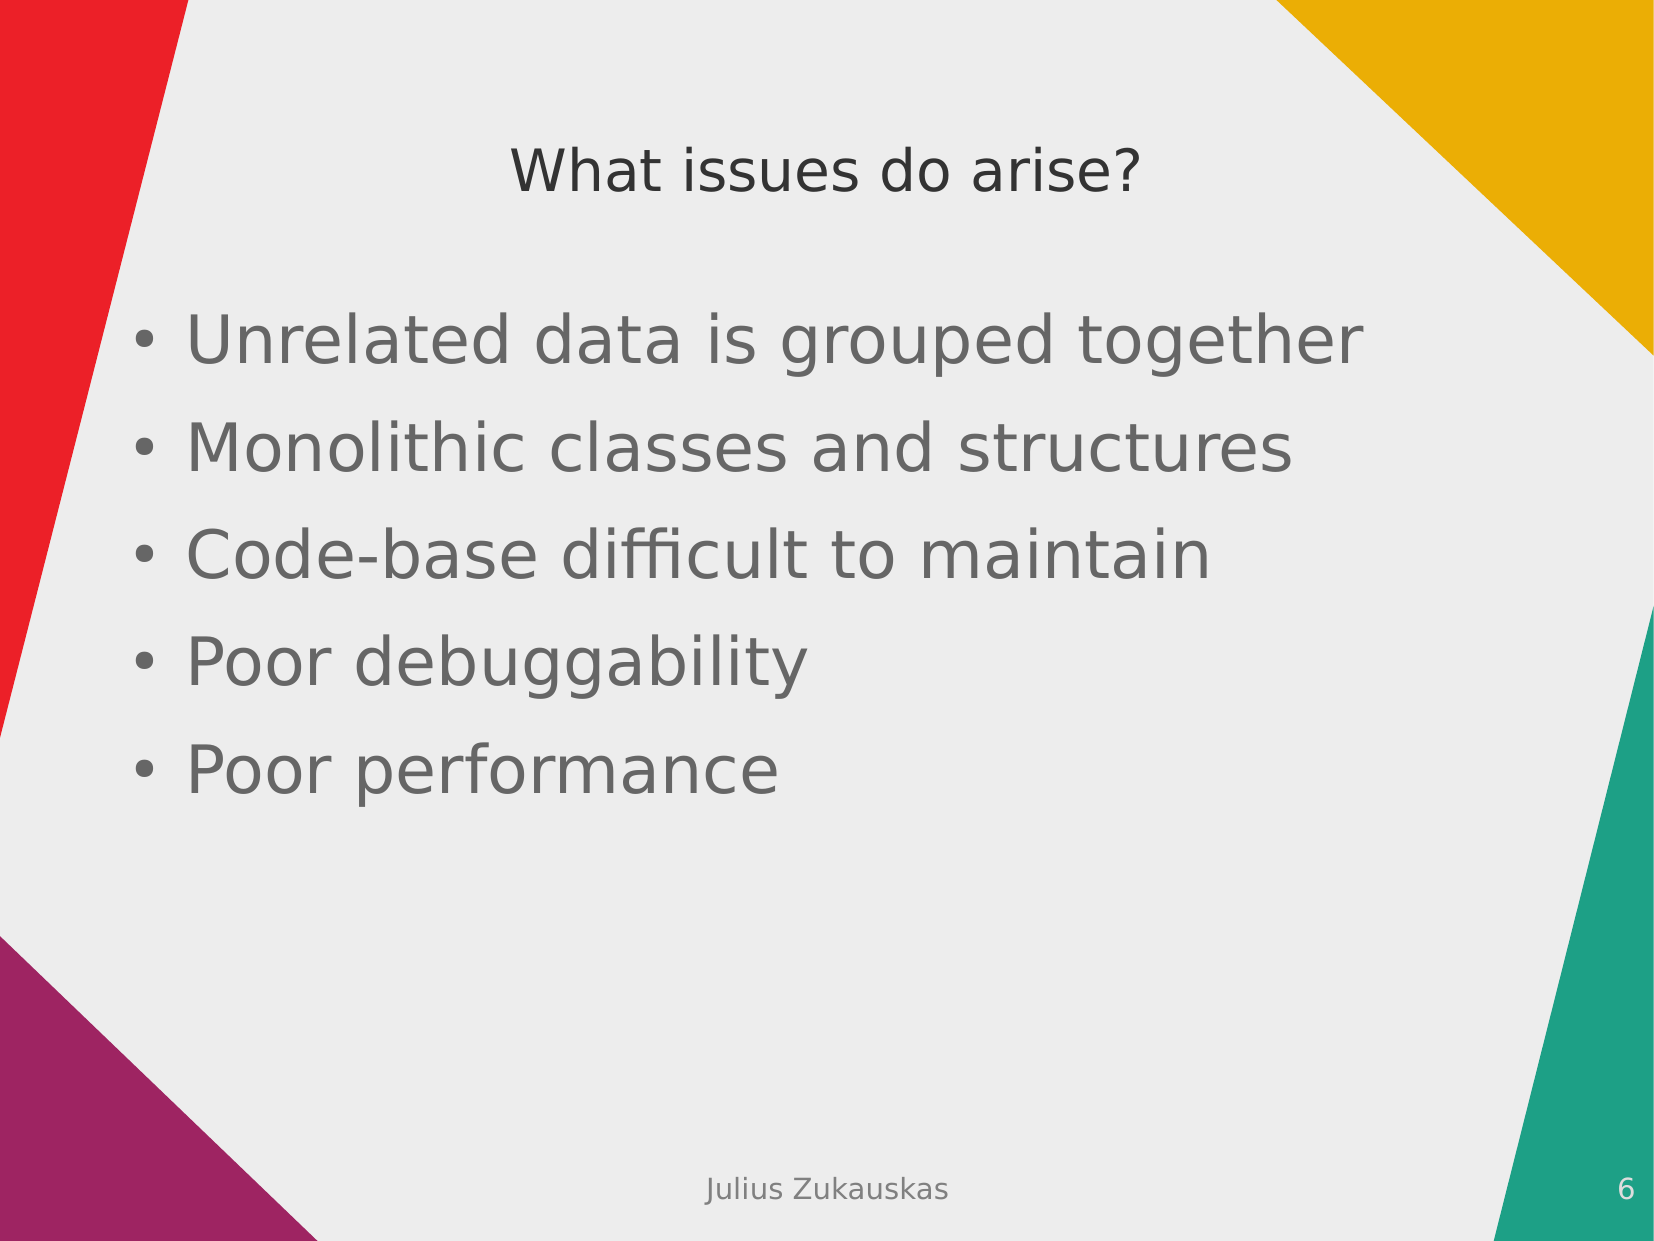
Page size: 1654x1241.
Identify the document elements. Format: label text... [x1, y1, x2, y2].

list Unrelated data is grouped together Monolithic classes and structures Code-base difficult to maintain Poor debuggability Poor performance [114, 302, 1539, 1033]
title What issues do arise? [114, 73, 1539, 271]
